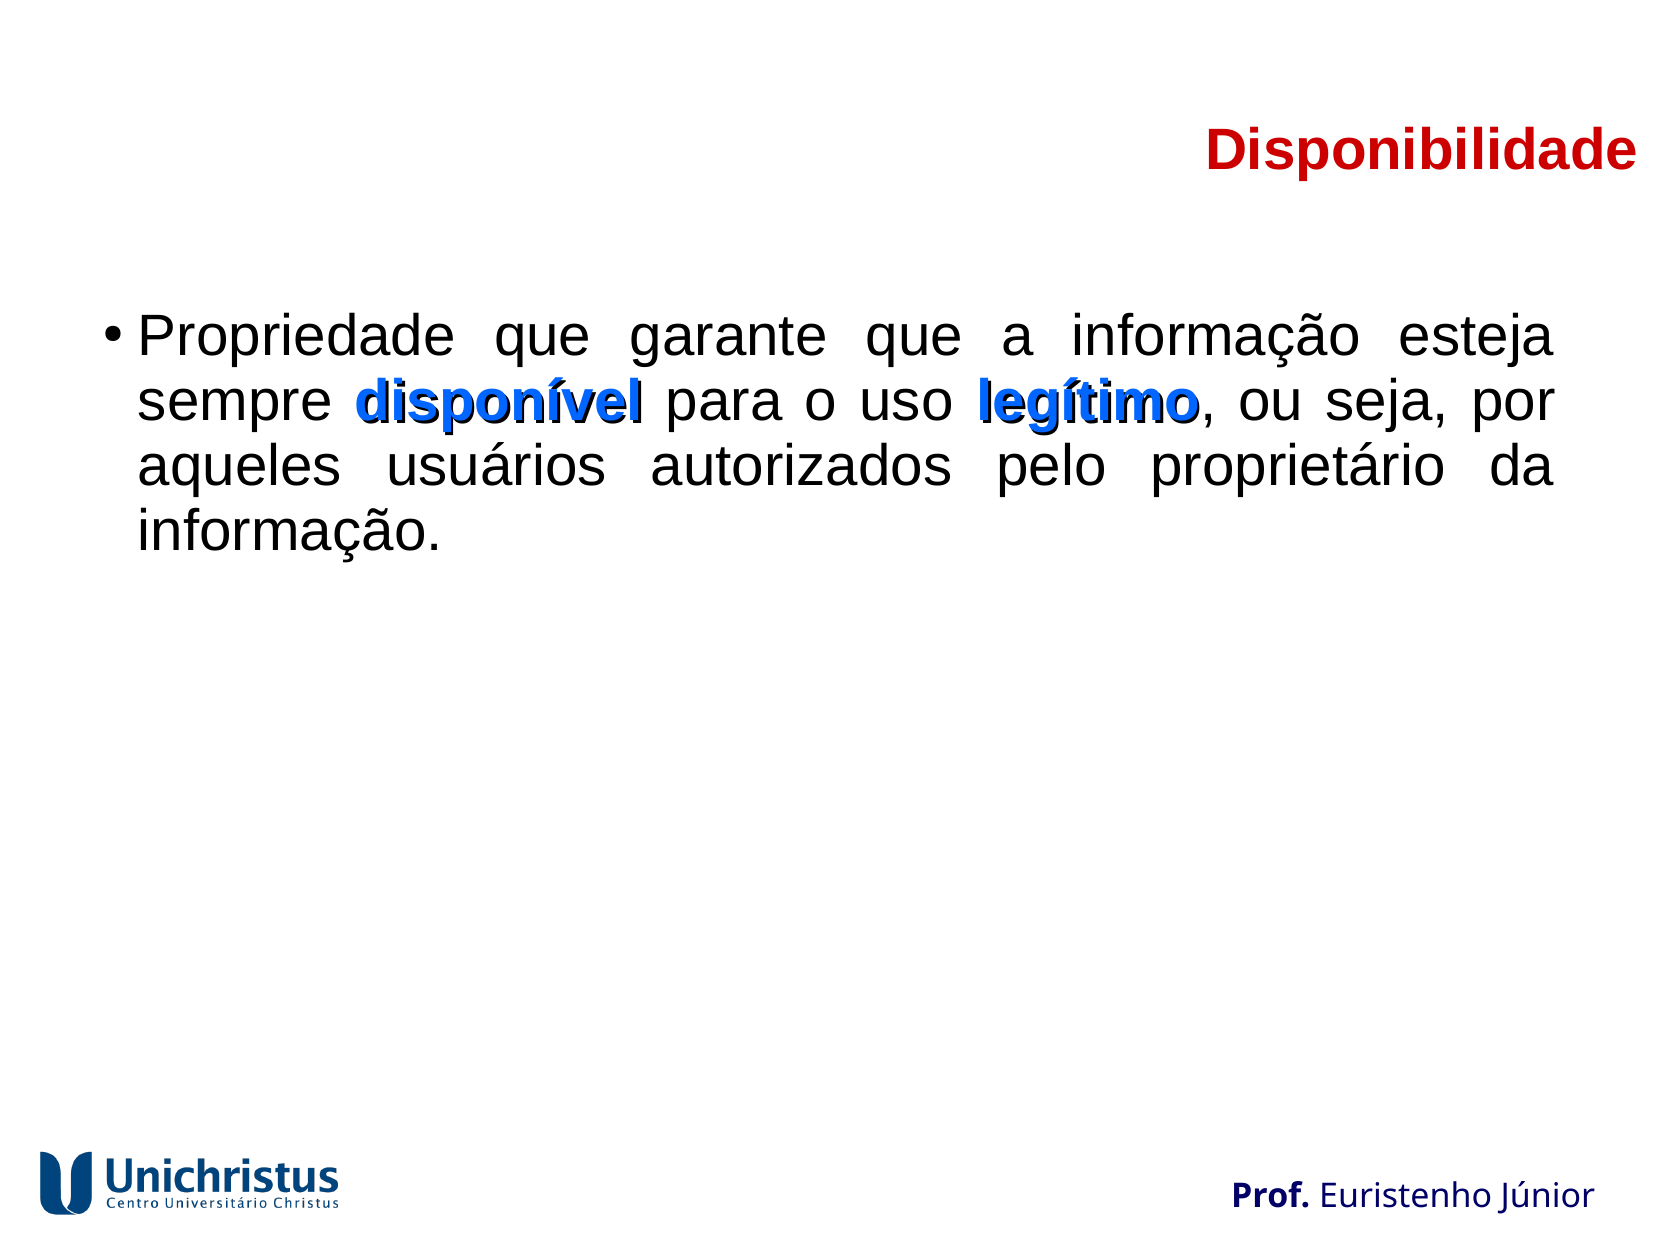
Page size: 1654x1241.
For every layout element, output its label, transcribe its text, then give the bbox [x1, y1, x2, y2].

text_box Prof. Euristenho Júnior [1216, 1163, 1654, 1224]
text_box Propriedade que garante que a informação esteja sempre disponível para o uso legítimo, ou seja, por aqueles usuários autorizados pelo proprietário da informação. [52, 295, 1571, 790]
picture [35, 1148, 343, 1217]
text_box Disponibilidade [1190, 109, 1654, 190]
